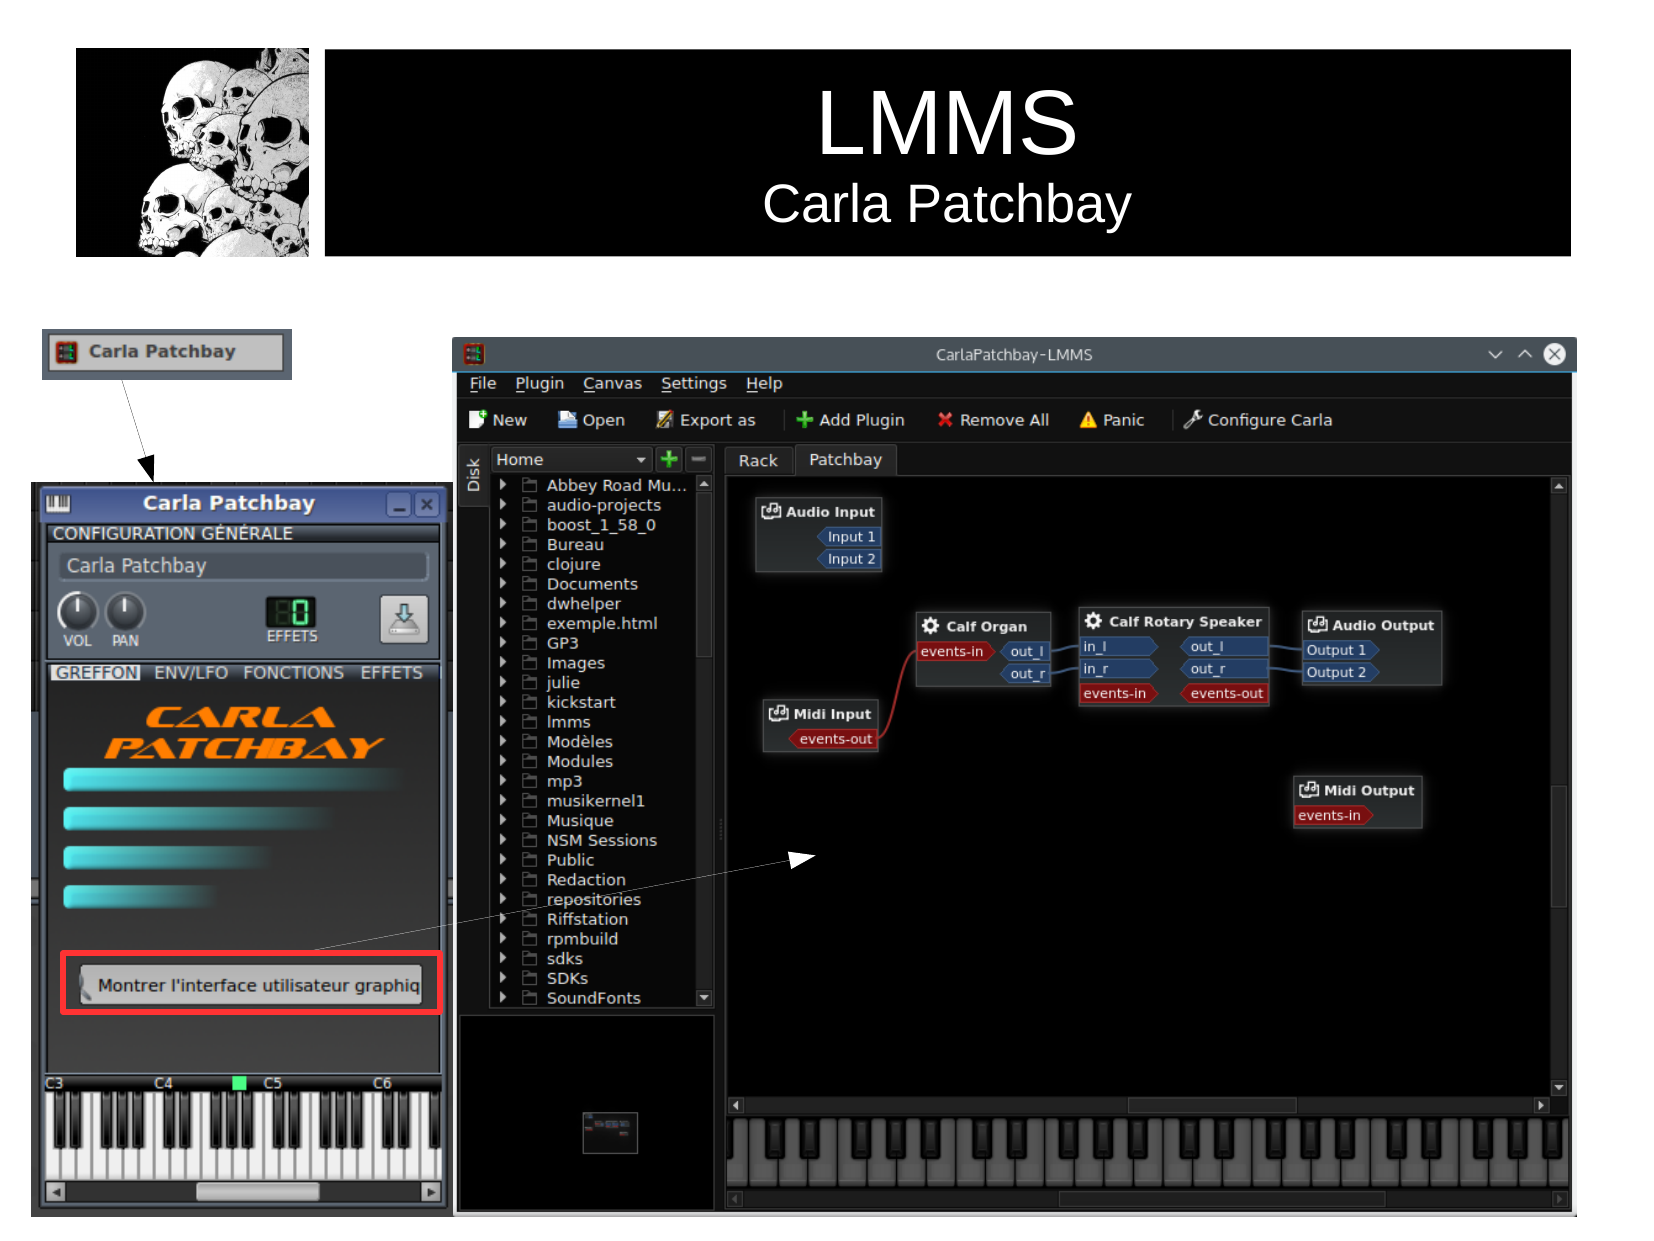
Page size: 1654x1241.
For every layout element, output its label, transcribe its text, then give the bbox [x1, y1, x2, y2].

picture [31, 337, 1577, 1217]
picture [76, 48, 309, 257]
picture [42, 329, 292, 380]
title LMMS Carla Patchbay [324, 49, 1571, 257]
